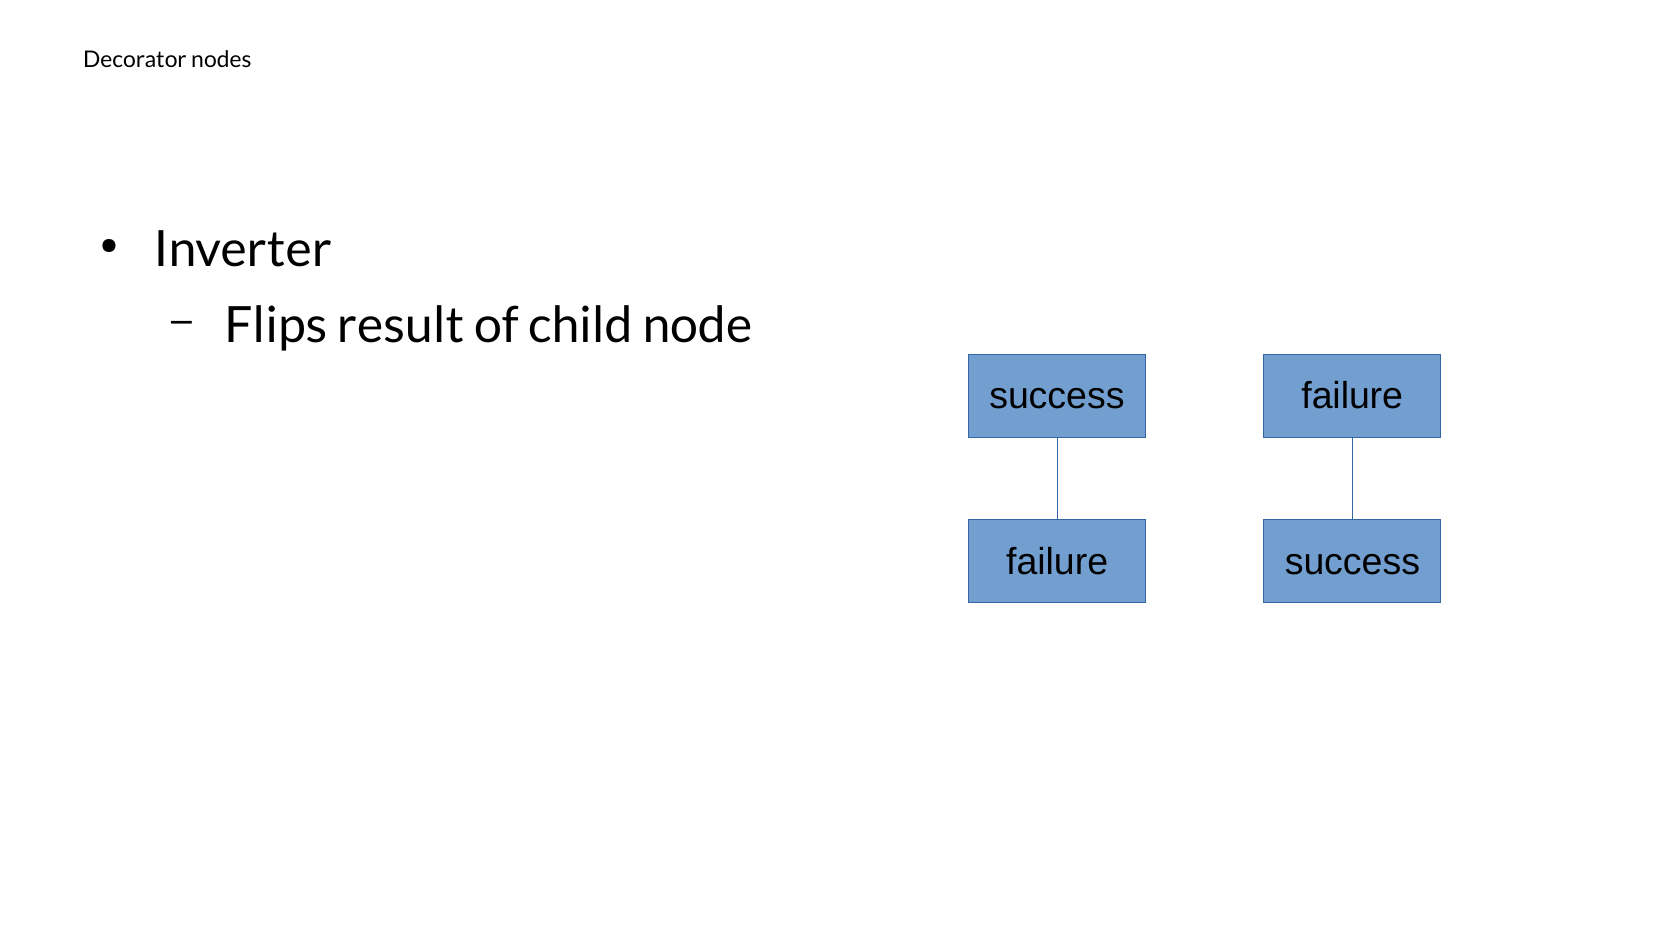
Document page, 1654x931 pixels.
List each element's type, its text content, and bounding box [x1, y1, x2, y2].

text_box failure [968, 519, 1146, 603]
title Decorator nodes [83, 0, 1571, 119]
text_box success [1263, 519, 1441, 603]
list Inverter Flips result of child node [82, 217, 809, 839]
text_box success [968, 354, 1146, 438]
text_box failure [1263, 354, 1441, 438]
